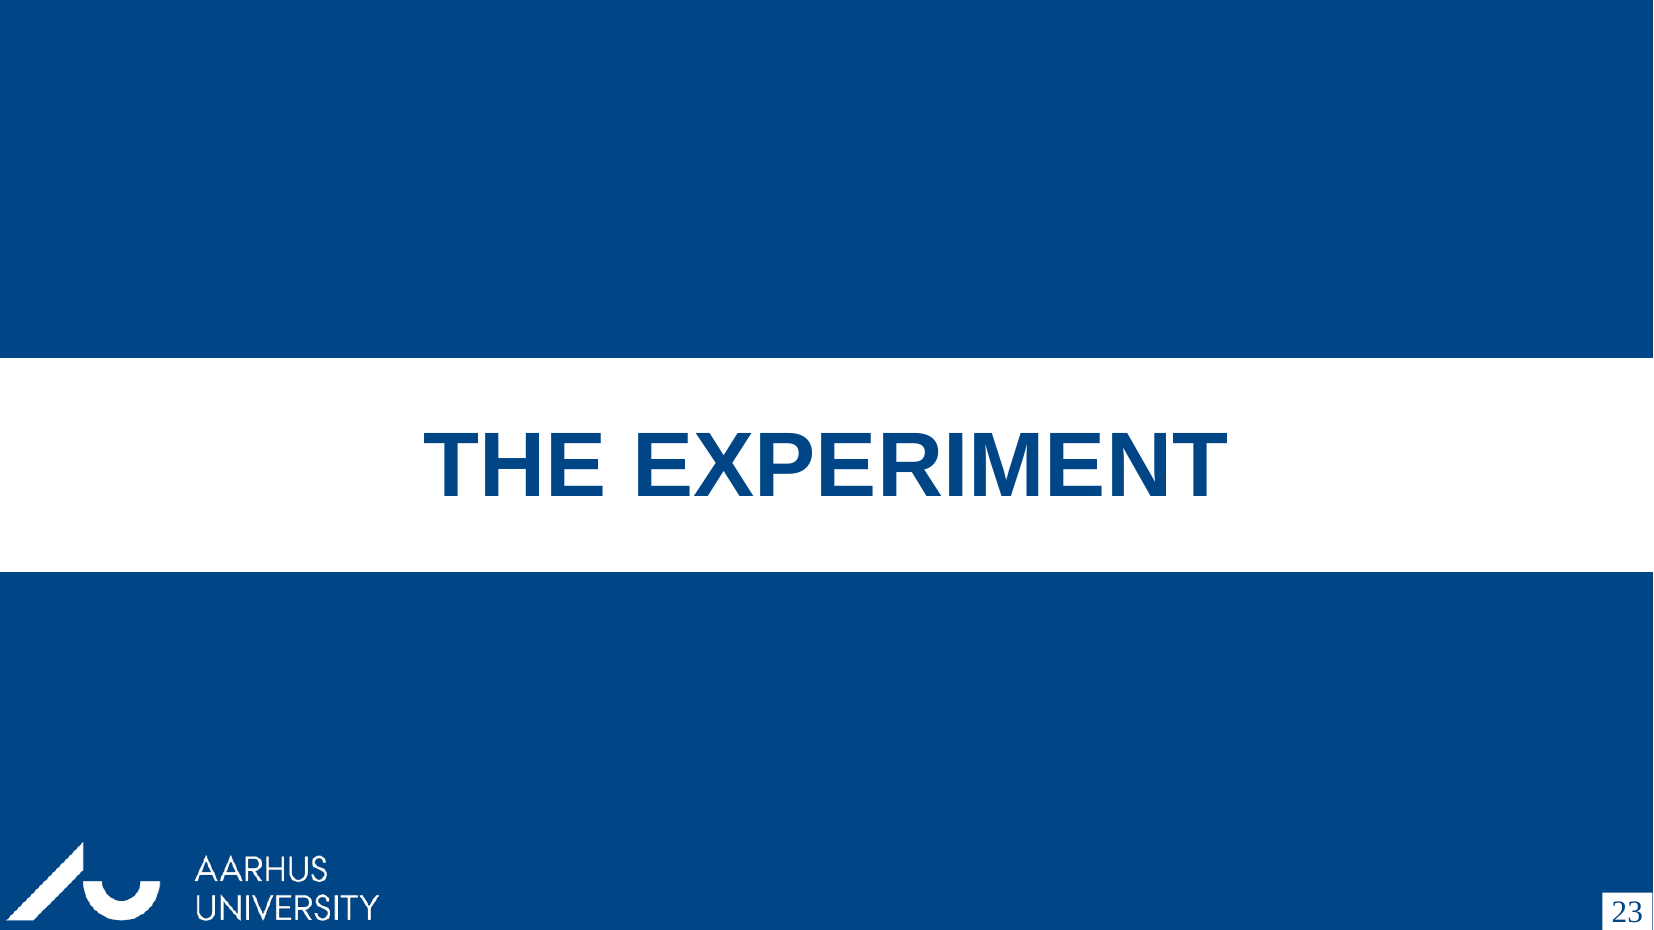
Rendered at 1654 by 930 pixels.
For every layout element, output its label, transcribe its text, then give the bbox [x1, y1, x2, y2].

title THE EXPERIMENT [0, 358, 1653, 572]
picture [5, 841, 414, 928]
